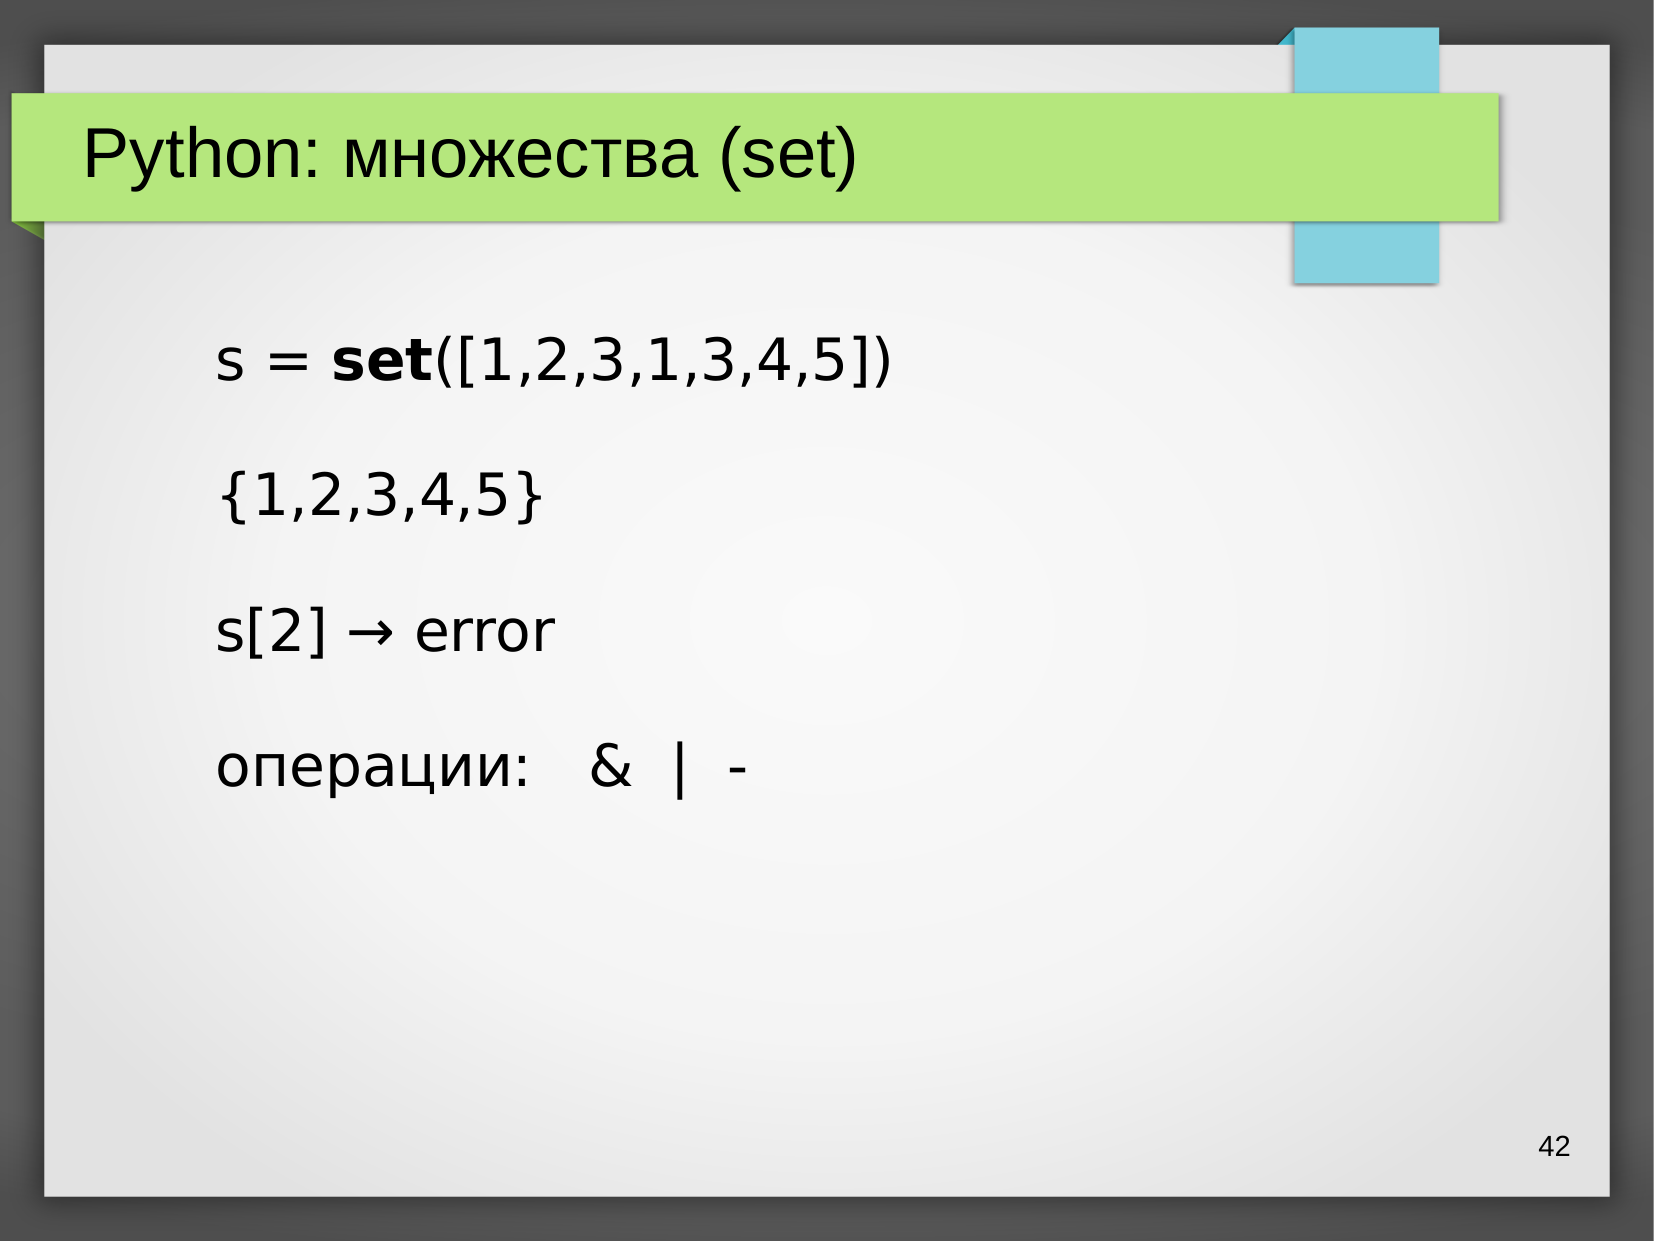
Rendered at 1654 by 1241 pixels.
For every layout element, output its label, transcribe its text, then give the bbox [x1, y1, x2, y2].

text_box s = set([1,2,3,1,3,4,5]) {1,2,3,4,5} s[2] → error операции: & | - [200, 318, 1382, 1123]
title Python: множества (set) [82, 49, 1571, 257]
picture [0, 0, 1654, 1241]
